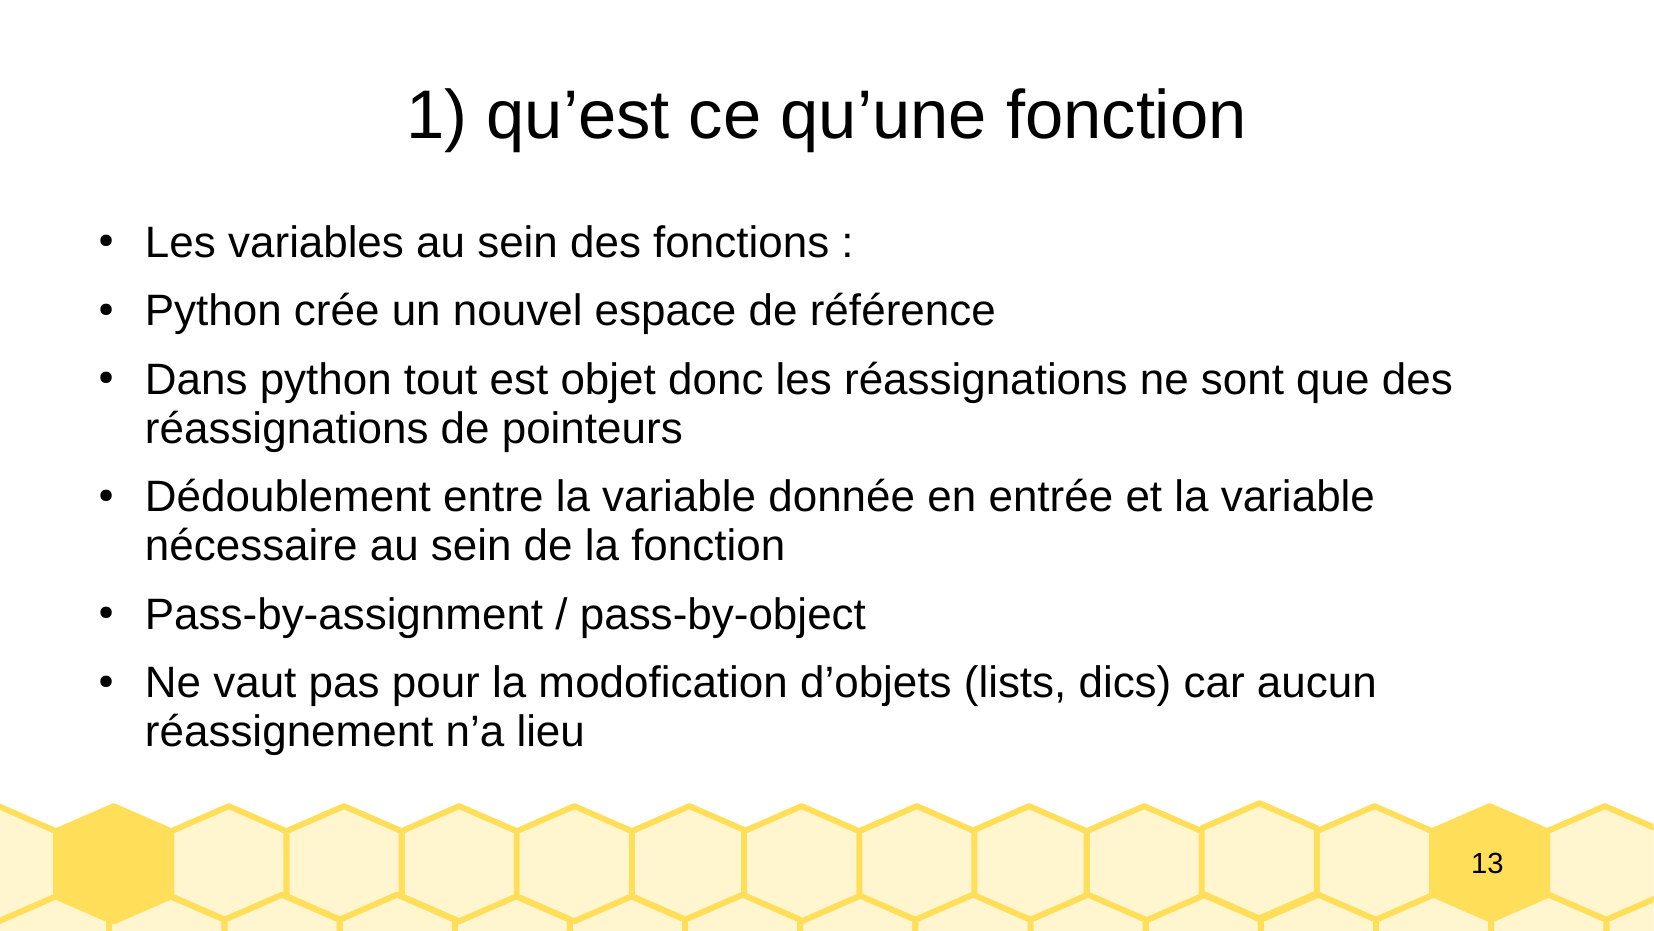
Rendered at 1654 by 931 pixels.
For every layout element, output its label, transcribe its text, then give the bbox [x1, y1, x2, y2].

title 1) qu’est ce qu’une fonction [82, 37, 1571, 193]
list Les variables au sein des fonctions : Python crée un nouvel espace de référence Dans python tout est objet donc les réassignations ne sont que des réassignations de pointeurs Dédoublement entre la variable donnée en entrée et la variable nécessaire au sein de la fonction Pass-by-assignment / pass-by-object Ne vaut pas pour la modofication d’objets (lists, dics) car aucun réassignement n’a lieu [82, 217, 1571, 758]
